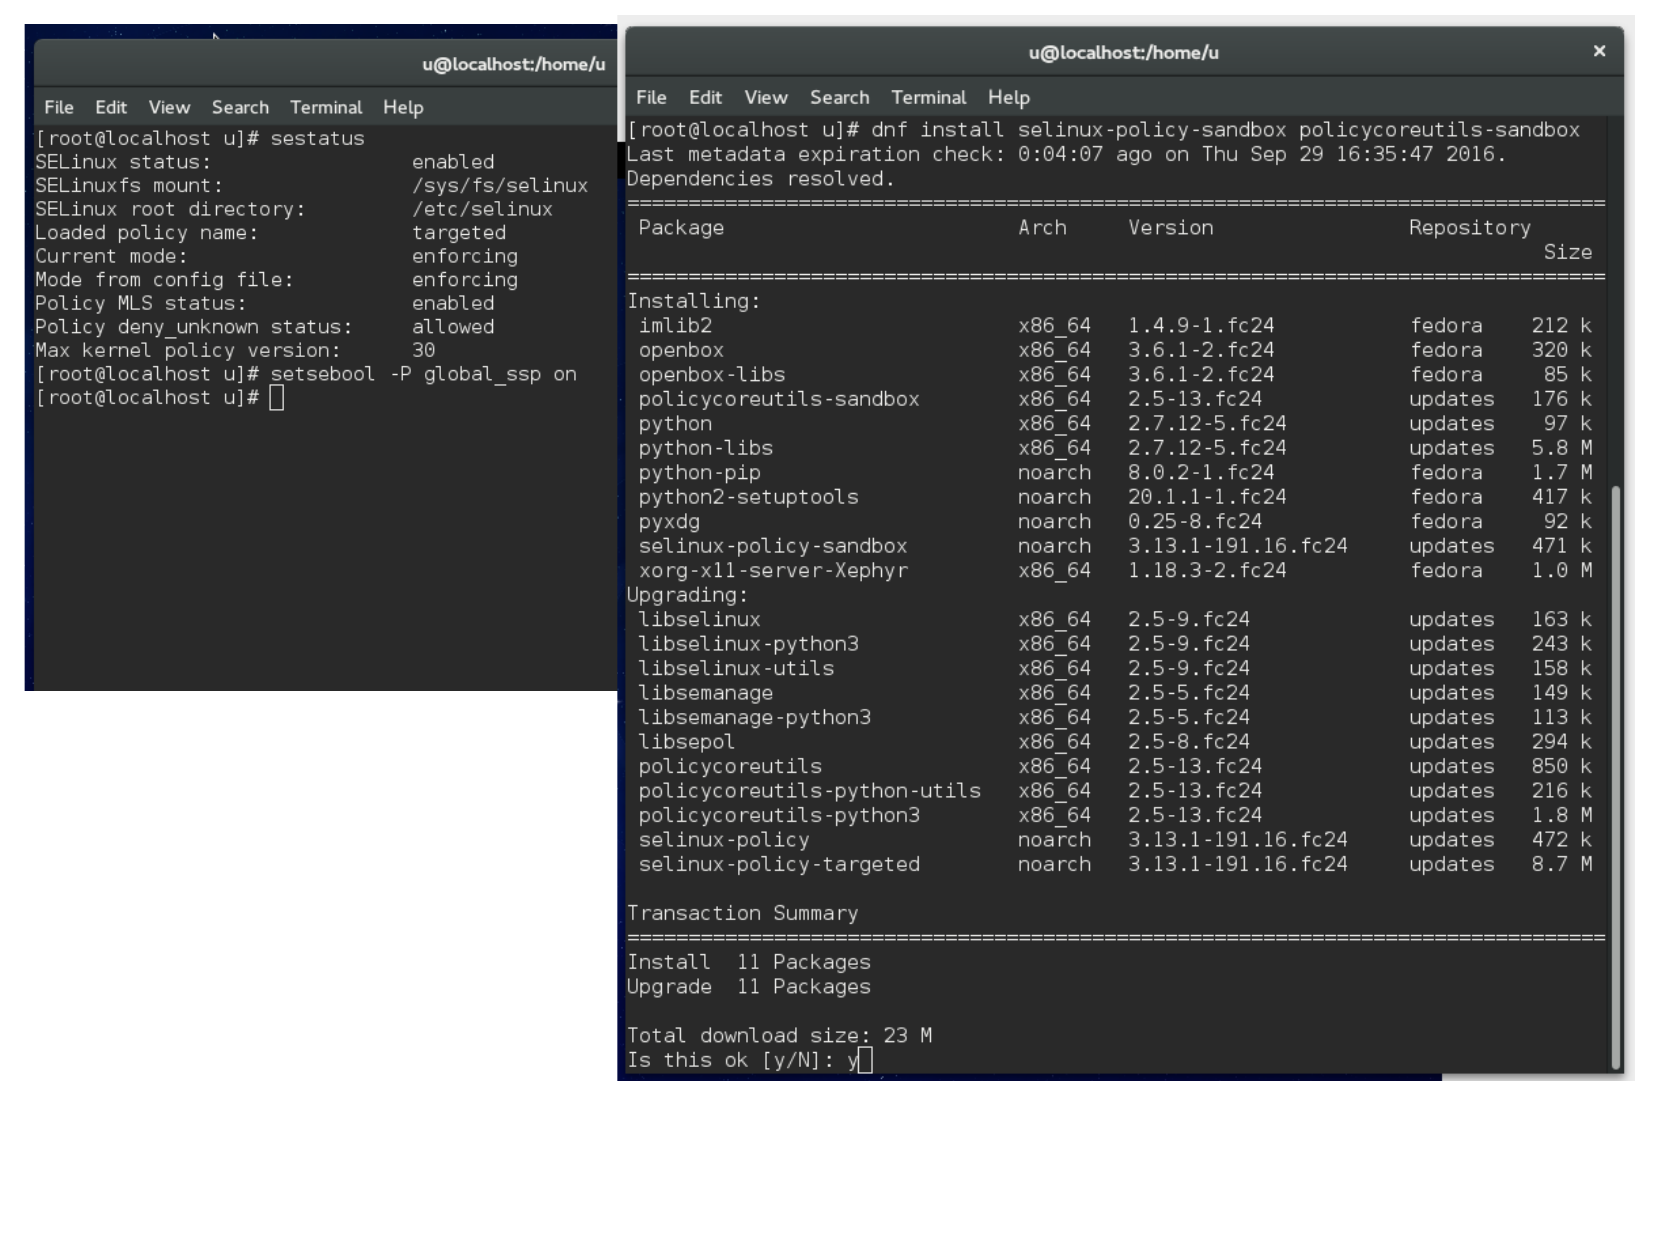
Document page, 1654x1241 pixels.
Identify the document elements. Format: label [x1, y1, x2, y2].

picture [24, 15, 1636, 1081]
